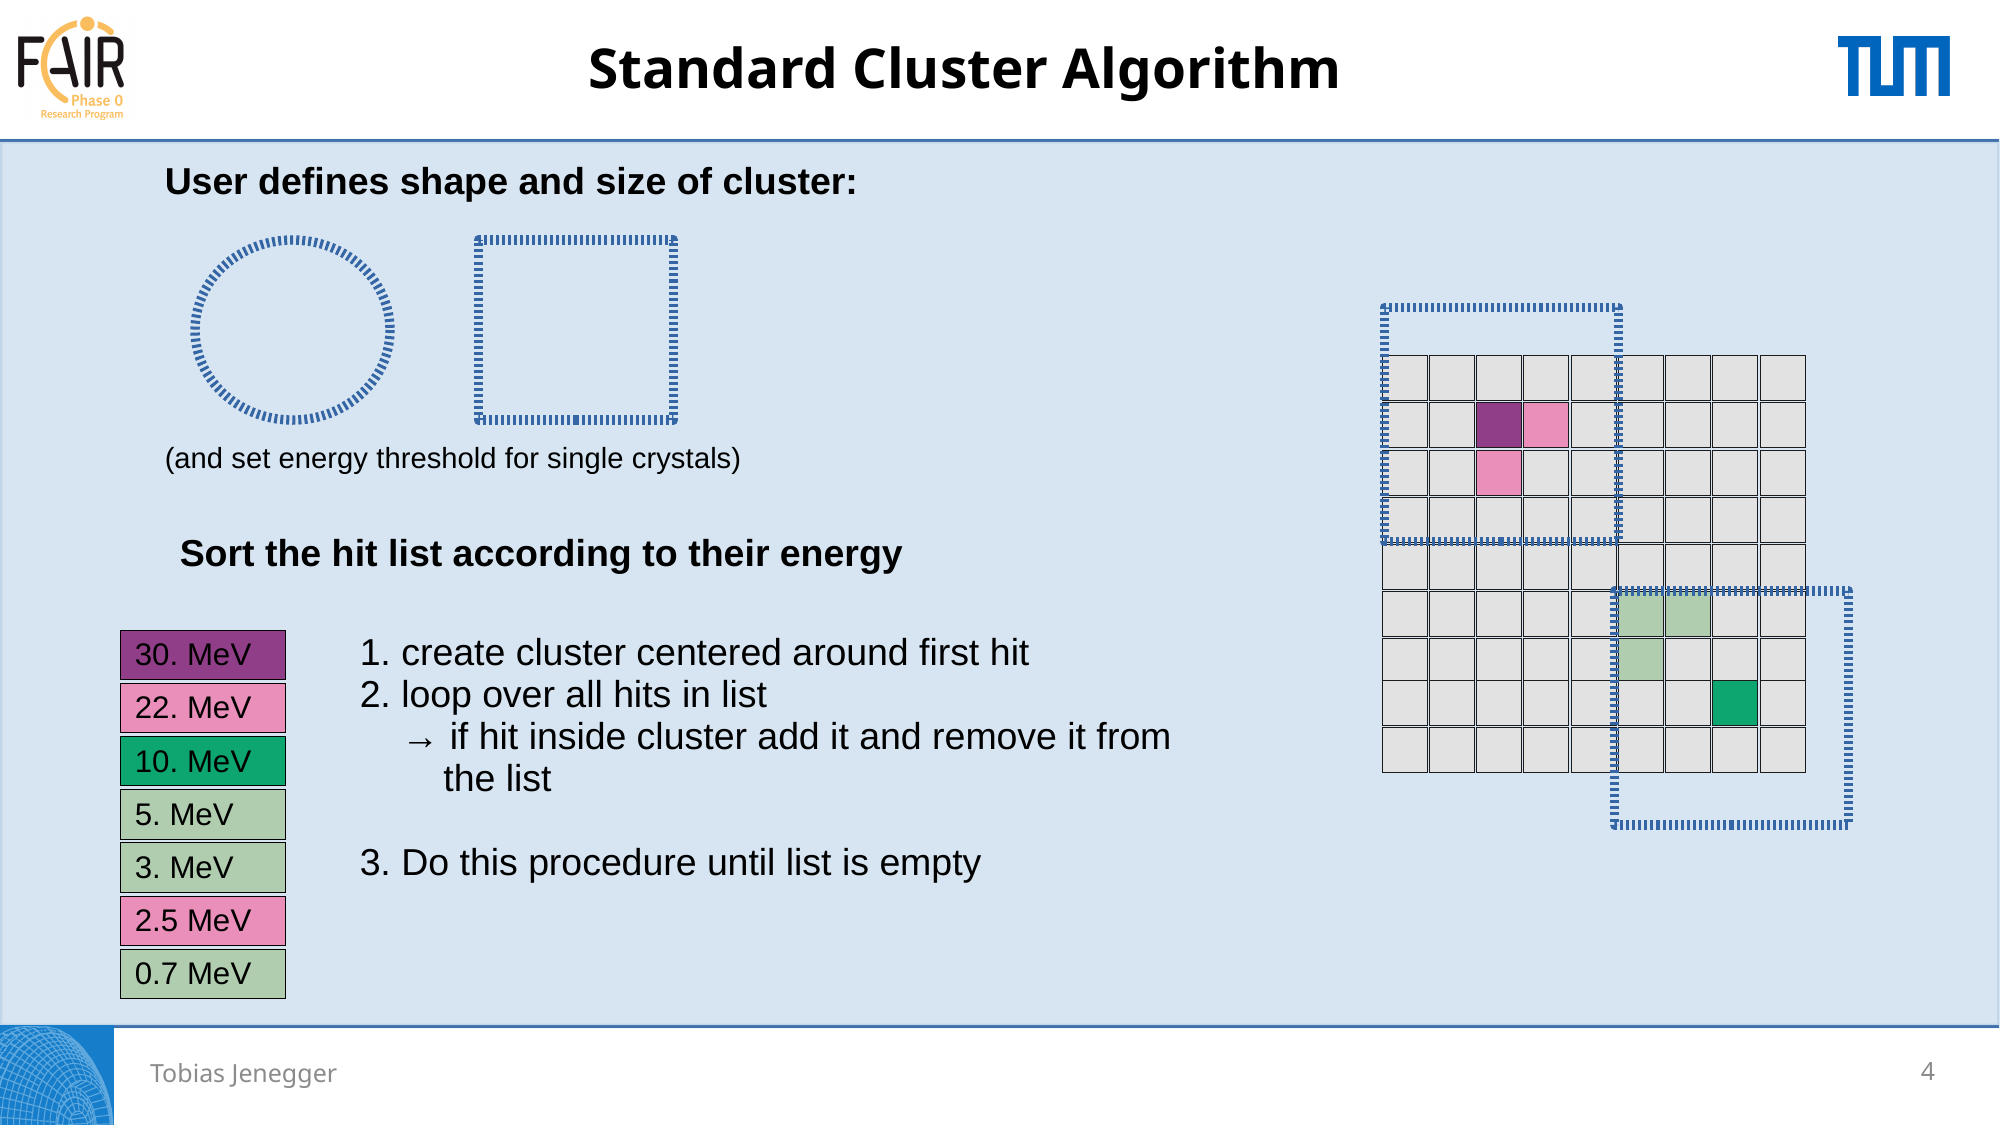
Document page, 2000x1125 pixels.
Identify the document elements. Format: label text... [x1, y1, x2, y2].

text_box 5. MeV [120, 789, 286, 840]
text_box User defines shape and size of cluster: [150, 153, 1126, 211]
text_box [1760, 638, 1806, 726]
text_box [1665, 355, 1711, 401]
text_box [1571, 450, 1617, 496]
picture [15, 15, 142, 120]
text_box Sort the hit list according to their energy [165, 525, 991, 624]
text_box [1476, 638, 1522, 726]
text_box [1523, 402, 1569, 448]
picture [0, 1025, 114, 1125]
text_box [1571, 544, 1617, 590]
text_box [1476, 544, 1522, 590]
text_box [1429, 544, 1475, 590]
text_box [1618, 638, 1664, 726]
text_box [1571, 591, 1617, 637]
text_box [1382, 402, 1428, 448]
text_box [1382, 497, 1428, 543]
text_box [1476, 591, 1522, 637]
text_box [1429, 355, 1475, 401]
text_box [1476, 727, 1522, 773]
text_box 0.7 MeV [120, 949, 286, 999]
text_box [1476, 450, 1522, 496]
text_box 3. MeV [120, 842, 286, 893]
text_box [1429, 727, 1475, 773]
text_box [1712, 450, 1758, 496]
text_box [1760, 727, 1806, 773]
text_box 1. create cluster centered around first hit 2. loop over all hits in list → if hit inside cluster add it and remove it from the list 3. Do this procedure until list is empty [345, 623, 1231, 891]
text_box [1382, 591, 1428, 637]
text_box [1523, 638, 1569, 726]
text_box [1523, 497, 1569, 543]
text_box [1571, 638, 1617, 726]
text_box [1618, 544, 1664, 590]
text_box [1712, 638, 1758, 726]
text_box [1618, 497, 1664, 543]
text_box 10. MeV [120, 736, 286, 786]
picture [1838, 36, 1950, 96]
text_box [1523, 450, 1569, 496]
text_box [1712, 402, 1758, 448]
text_box [1476, 402, 1522, 448]
text_box [1429, 591, 1475, 637]
text_box [1382, 544, 1428, 590]
text_box [1618, 450, 1664, 496]
text_box [1665, 591, 1711, 637]
text_box [1382, 450, 1428, 496]
text_box [1571, 355, 1617, 401]
text_box [1665, 450, 1711, 496]
text_box [1618, 727, 1664, 773]
text_box 2.5 MeV [120, 896, 286, 946]
text_box [1712, 355, 1758, 401]
text_box [1618, 402, 1664, 448]
title Standard Cluster Algorithm [137, 32, 1808, 108]
text_box [1760, 450, 1806, 496]
text_box 30. MeV [120, 630, 286, 680]
text_box [1760, 497, 1806, 543]
text_box [1382, 355, 1428, 401]
text_box [1760, 402, 1806, 448]
text_box [1429, 402, 1475, 448]
text_box [1382, 638, 1428, 726]
text_box [1712, 591, 1758, 637]
text_box [1571, 727, 1617, 773]
text_box [1523, 544, 1569, 590]
text_box [1665, 727, 1711, 773]
text_box [1429, 638, 1475, 726]
text_box [1712, 727, 1758, 773]
text_box [1429, 497, 1475, 543]
text_box 22. MeV [120, 683, 286, 733]
text_box [1429, 450, 1475, 496]
text_box [1382, 727, 1428, 773]
text_box [1665, 497, 1711, 543]
text_box [1476, 355, 1522, 401]
text_box [1571, 497, 1617, 543]
text_box [1760, 355, 1806, 401]
text_box [1712, 544, 1758, 590]
text_box [1618, 591, 1664, 637]
text_box [1523, 591, 1569, 637]
text_box [1618, 355, 1664, 401]
text_box [1665, 638, 1711, 726]
text_box [1712, 497, 1758, 543]
text_box (and set energy threshold for single crystals) [150, 435, 796, 483]
text_box [1665, 402, 1711, 448]
text_box [1760, 544, 1806, 590]
text_box [1523, 727, 1569, 773]
text_box [1523, 355, 1569, 401]
text_box [1571, 402, 1617, 448]
text_box [1760, 591, 1806, 637]
text_box [1665, 544, 1711, 590]
text_box [1476, 497, 1522, 543]
